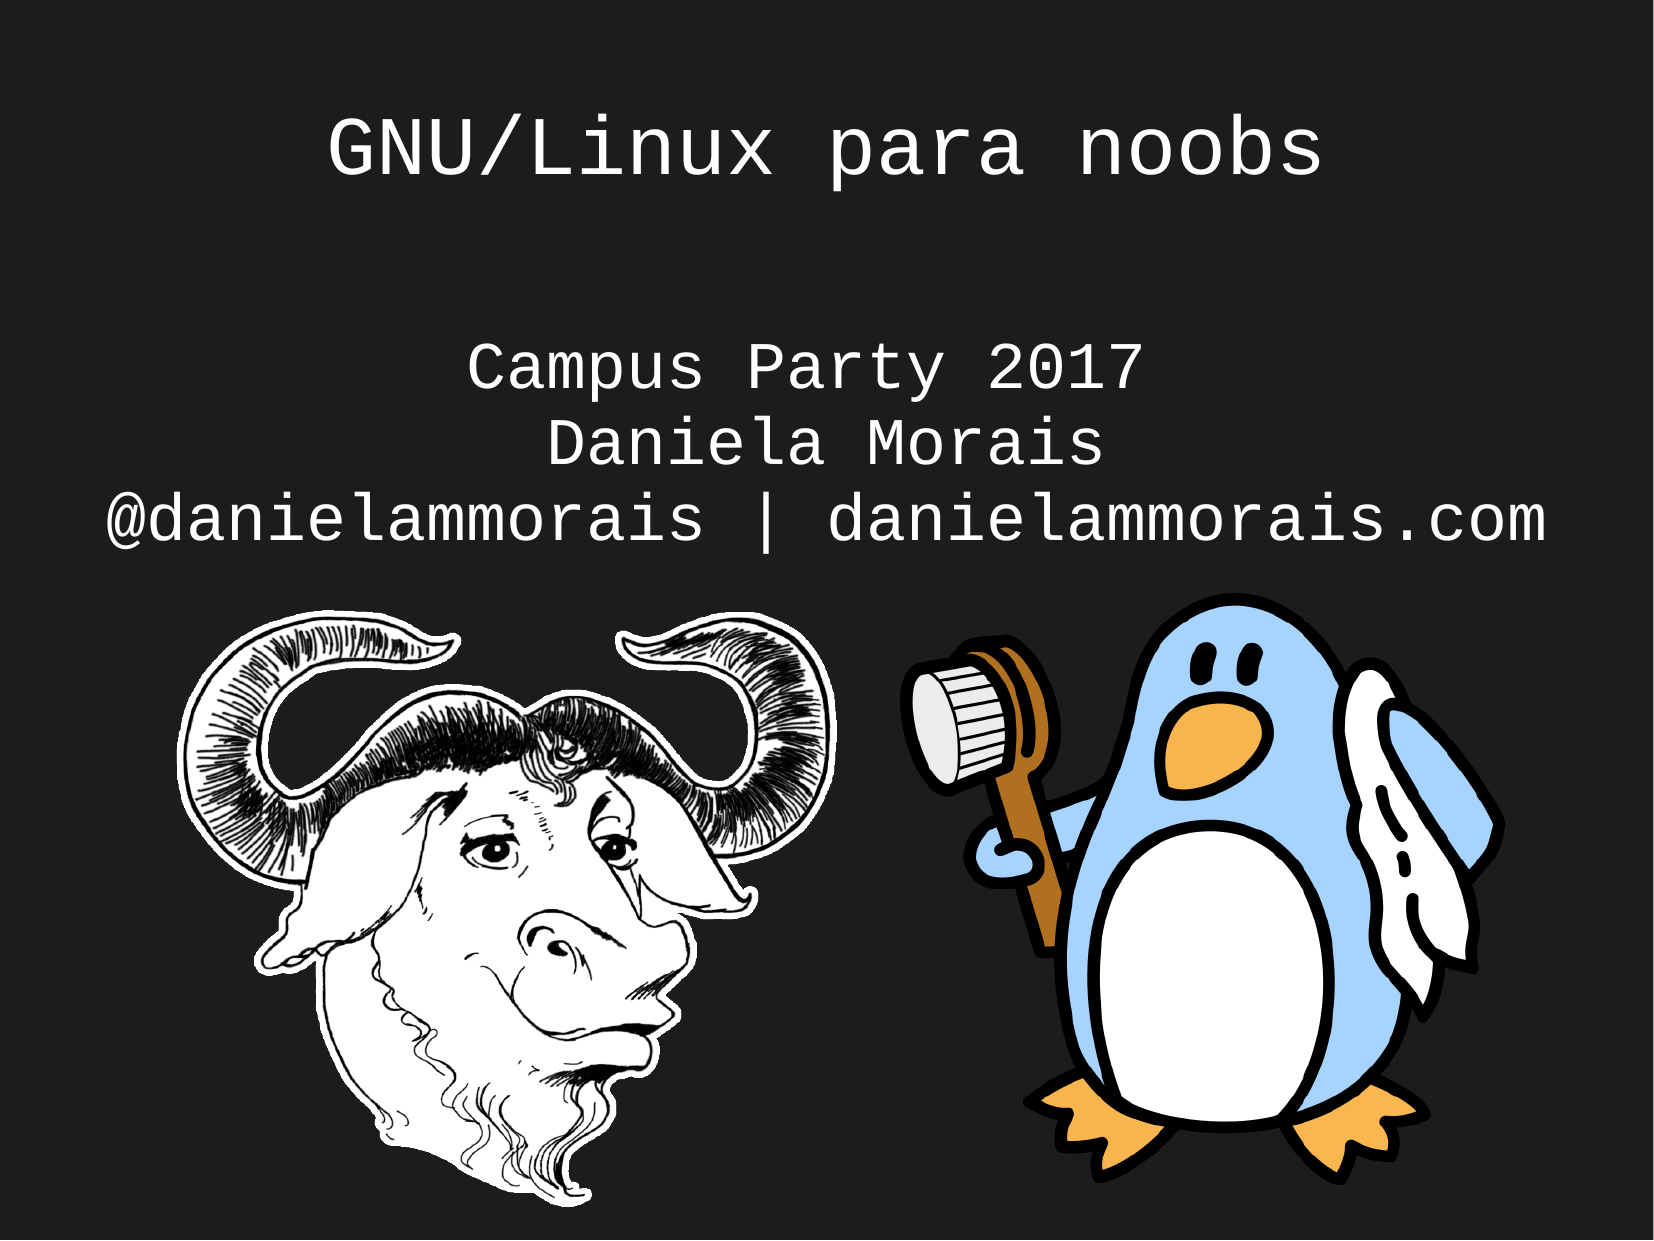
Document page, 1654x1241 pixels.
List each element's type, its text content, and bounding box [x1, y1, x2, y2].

subtitle Campus Party 2017 Daniela Morais @danielammorais | danielammorais.com [82, 124, 1571, 845]
picture [120, 550, 871, 1241]
title GNU/Linux para noobs [82, 49, 1571, 124]
picture [900, 593, 1505, 1186]
